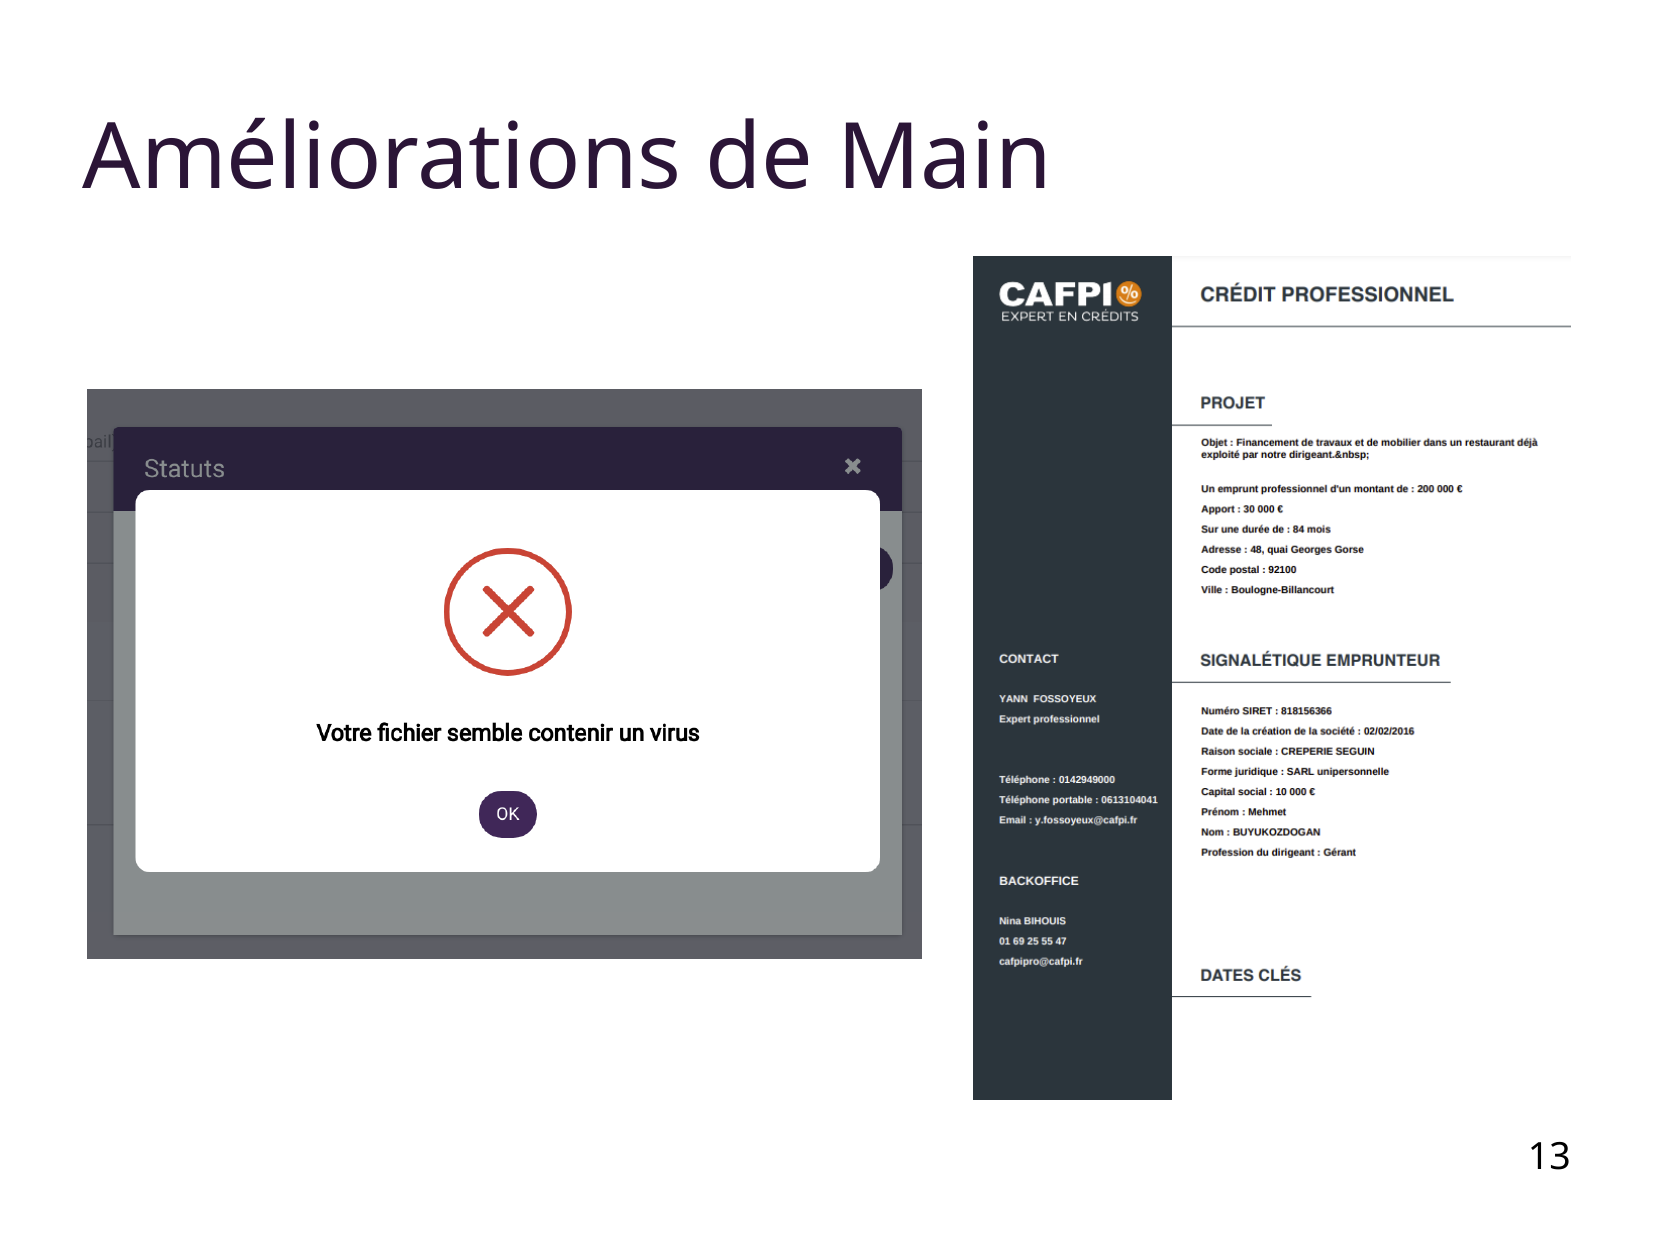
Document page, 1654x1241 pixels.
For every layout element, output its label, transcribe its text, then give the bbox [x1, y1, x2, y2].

title Améliorations de Main [82, 49, 1571, 257]
picture [973, 256, 1571, 1100]
picture [87, 389, 922, 960]
